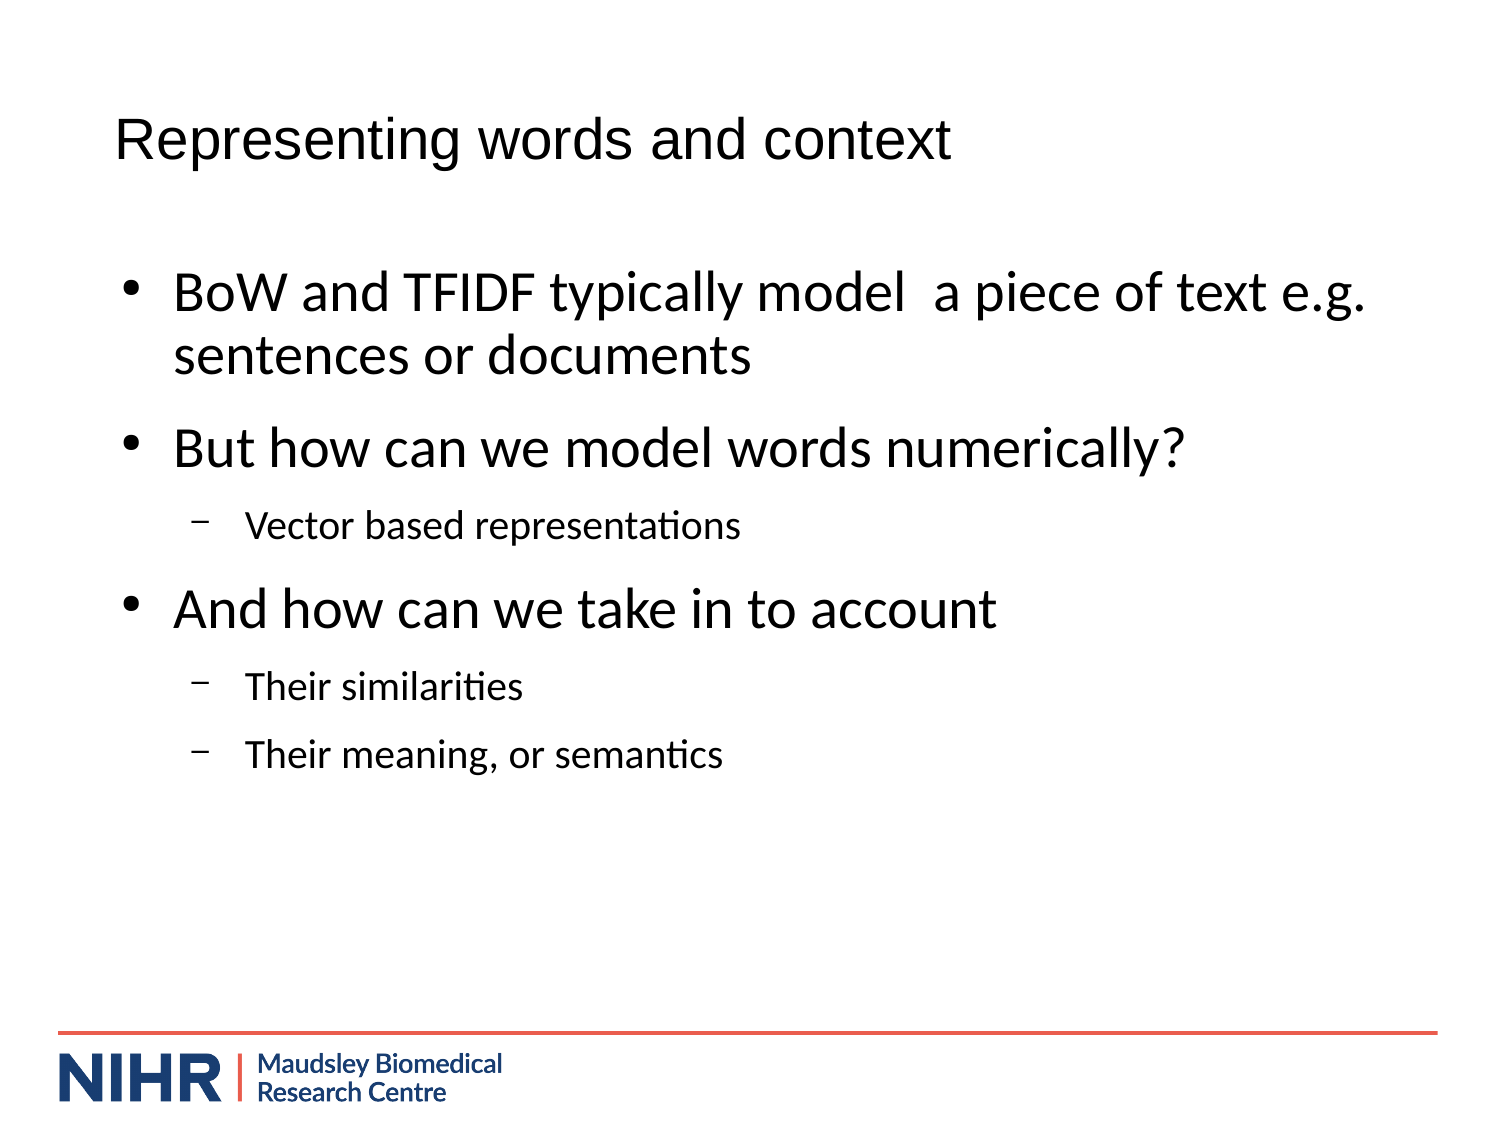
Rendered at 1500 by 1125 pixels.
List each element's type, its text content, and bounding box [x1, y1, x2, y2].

text_box Representing words and context [100, 101, 1105, 180]
list BoW and TFIDF typically model a piece of text e.g. sentences or documents But how can we model words numerically? Vector based representations And how can we take in to account Their similarities Their meaning, or semantics [103, 261, 1397, 998]
picture [29, 1018, 531, 1125]
